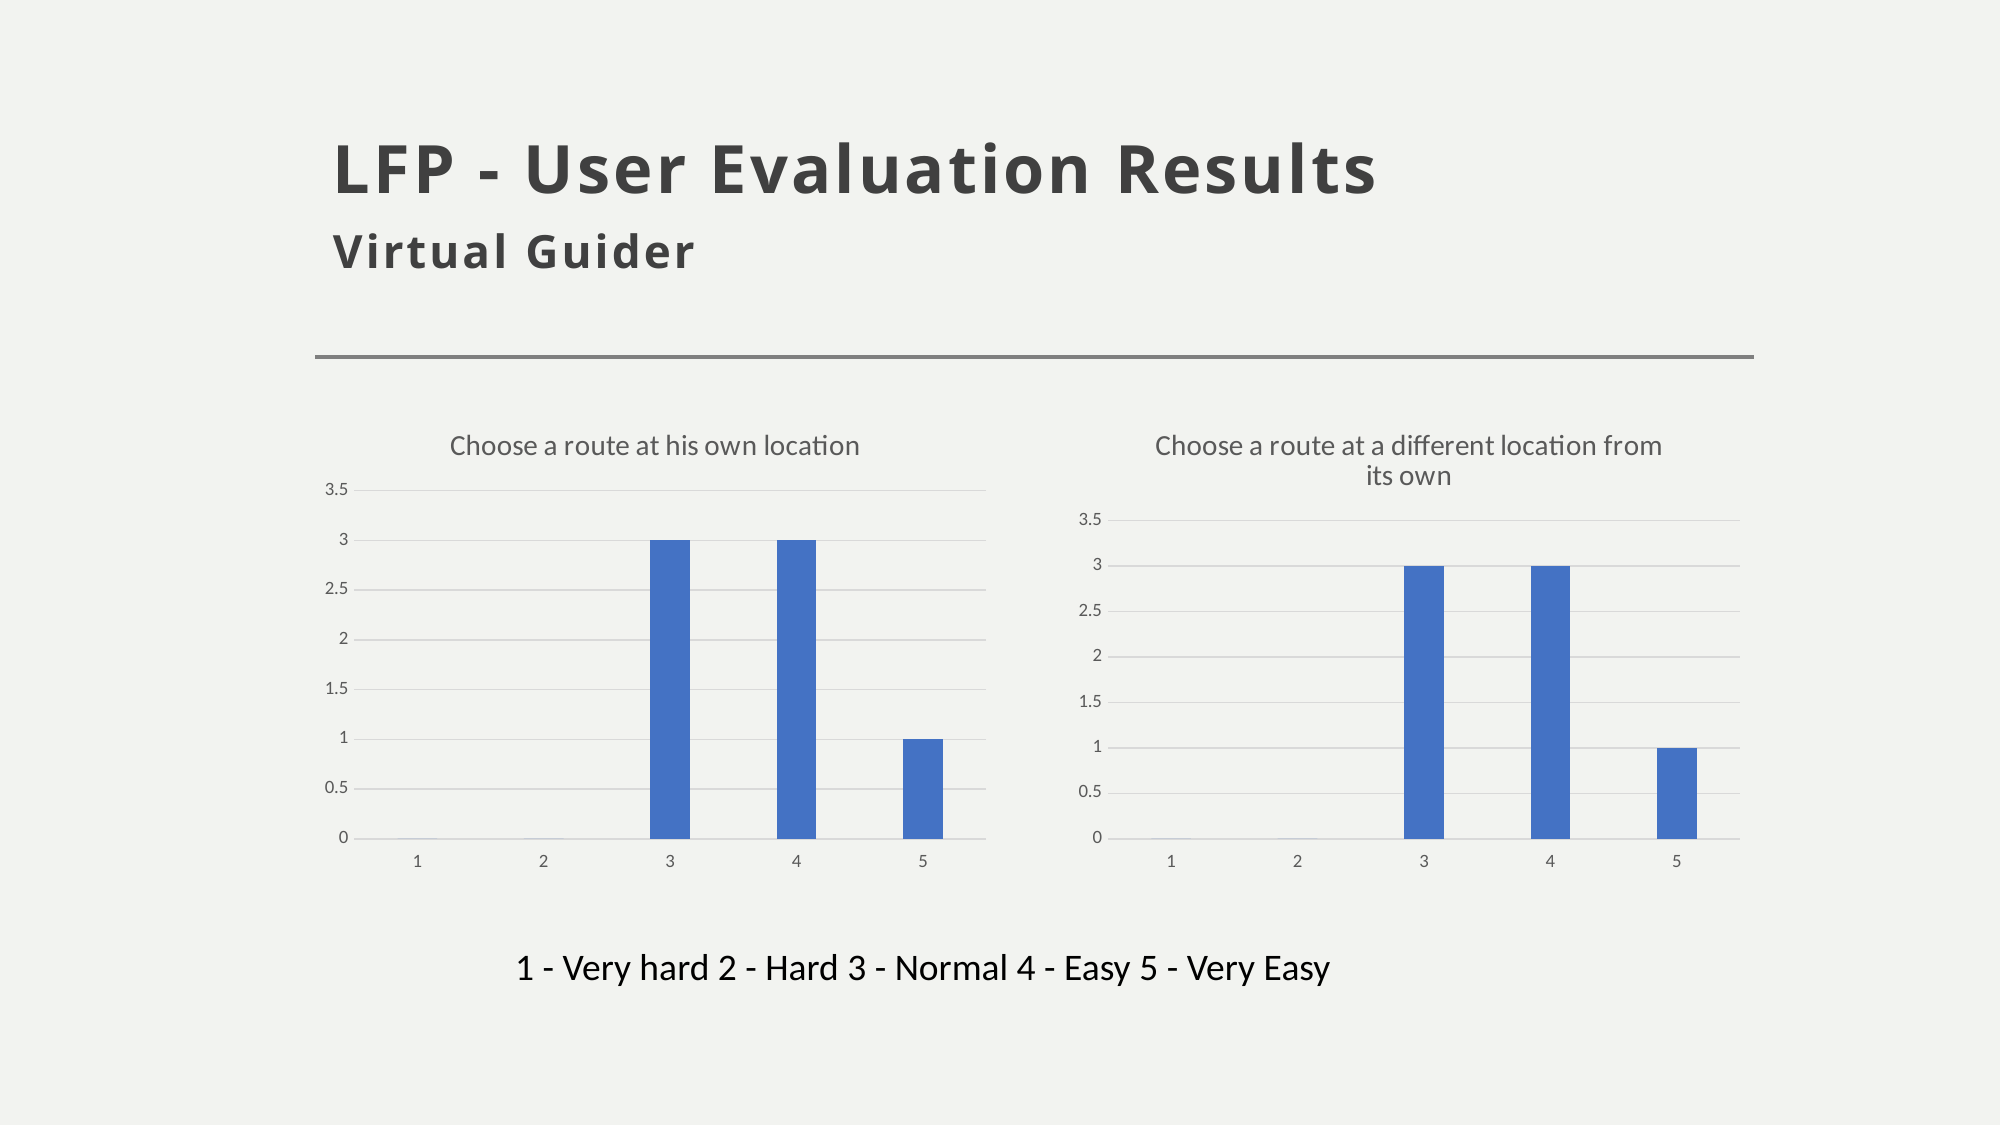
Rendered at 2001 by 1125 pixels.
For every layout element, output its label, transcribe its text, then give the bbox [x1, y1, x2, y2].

chart [310, 407, 1000, 882]
chart [1064, 407, 1754, 882]
title LFP - User Evaluation Results Virtual Guider [315, 72, 1754, 294]
text_box 1 - Very hard 2 - Hard 3 - Normal 4 - Easy 5 - Very Easy [500, 935, 1500, 996]
